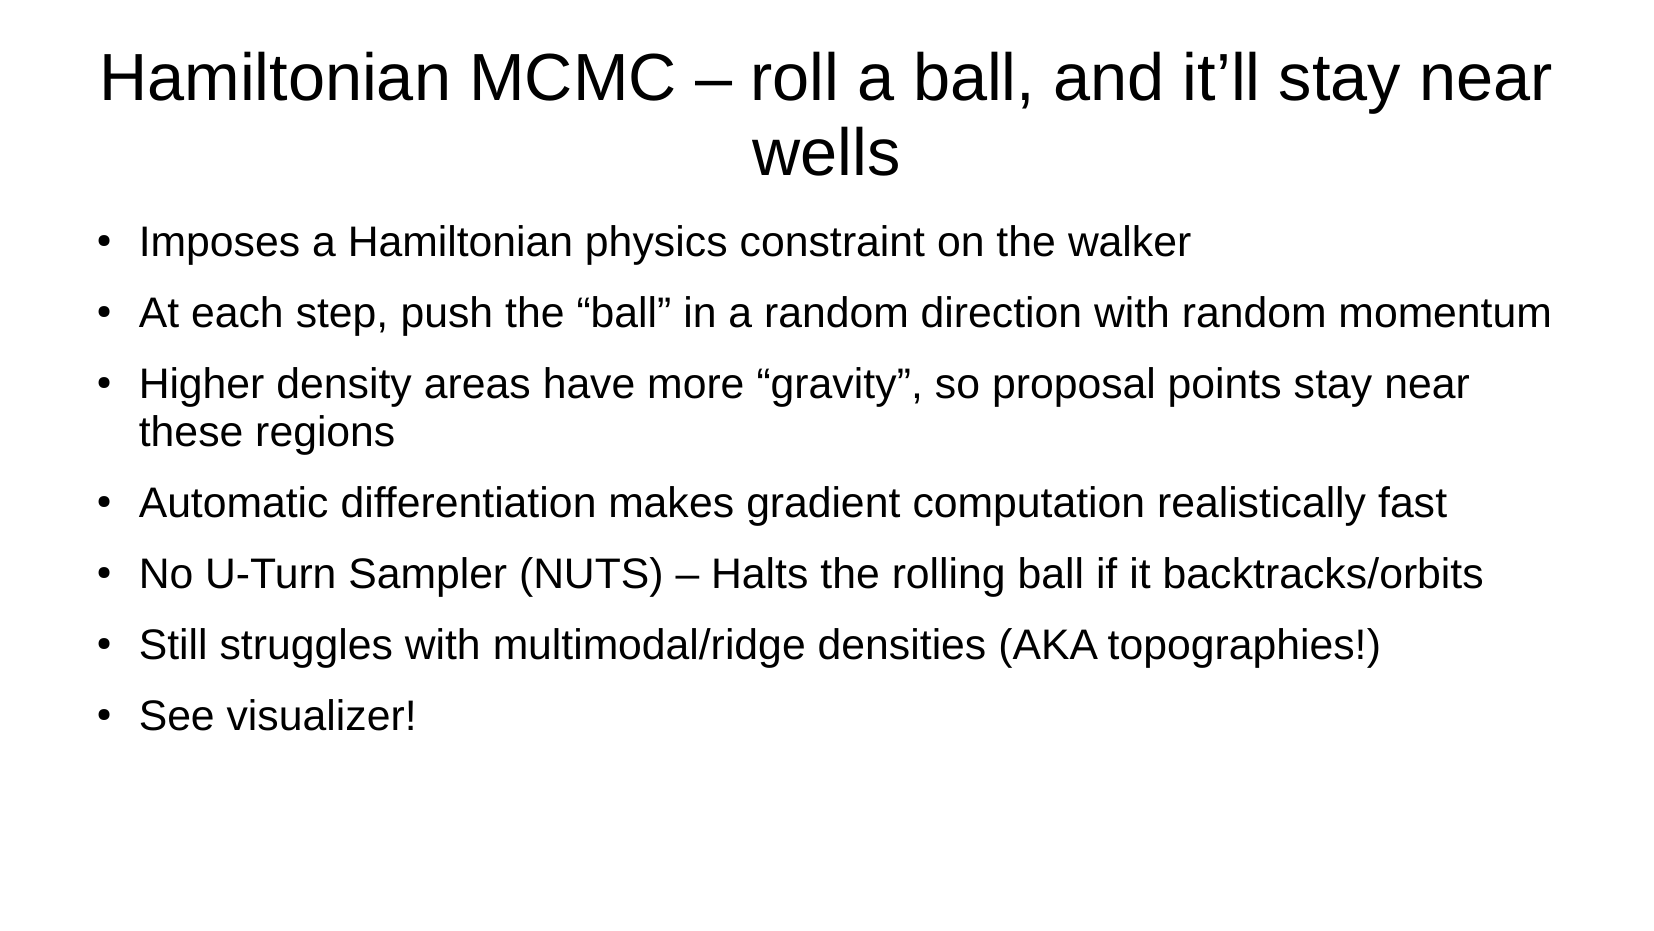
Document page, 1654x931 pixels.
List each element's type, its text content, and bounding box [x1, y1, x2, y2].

list Imposes a Hamiltonian physics constraint on the walker At each step, push the “ball” in a random direction with random momentum Higher density areas have more “gravity”, so proposal points stay near these regions Automatic differentiation makes gradient computation realistically fast No U-Turn Sampler (NUTS) – Halts the rolling ball if it backtracks/orbits Still struggles with multimodal/ridge densities (AKA topographies!) See visualizer! [82, 217, 1571, 788]
title Hamiltonian MCMC – roll a ball, and it’ll stay near wells [82, 37, 1571, 193]
